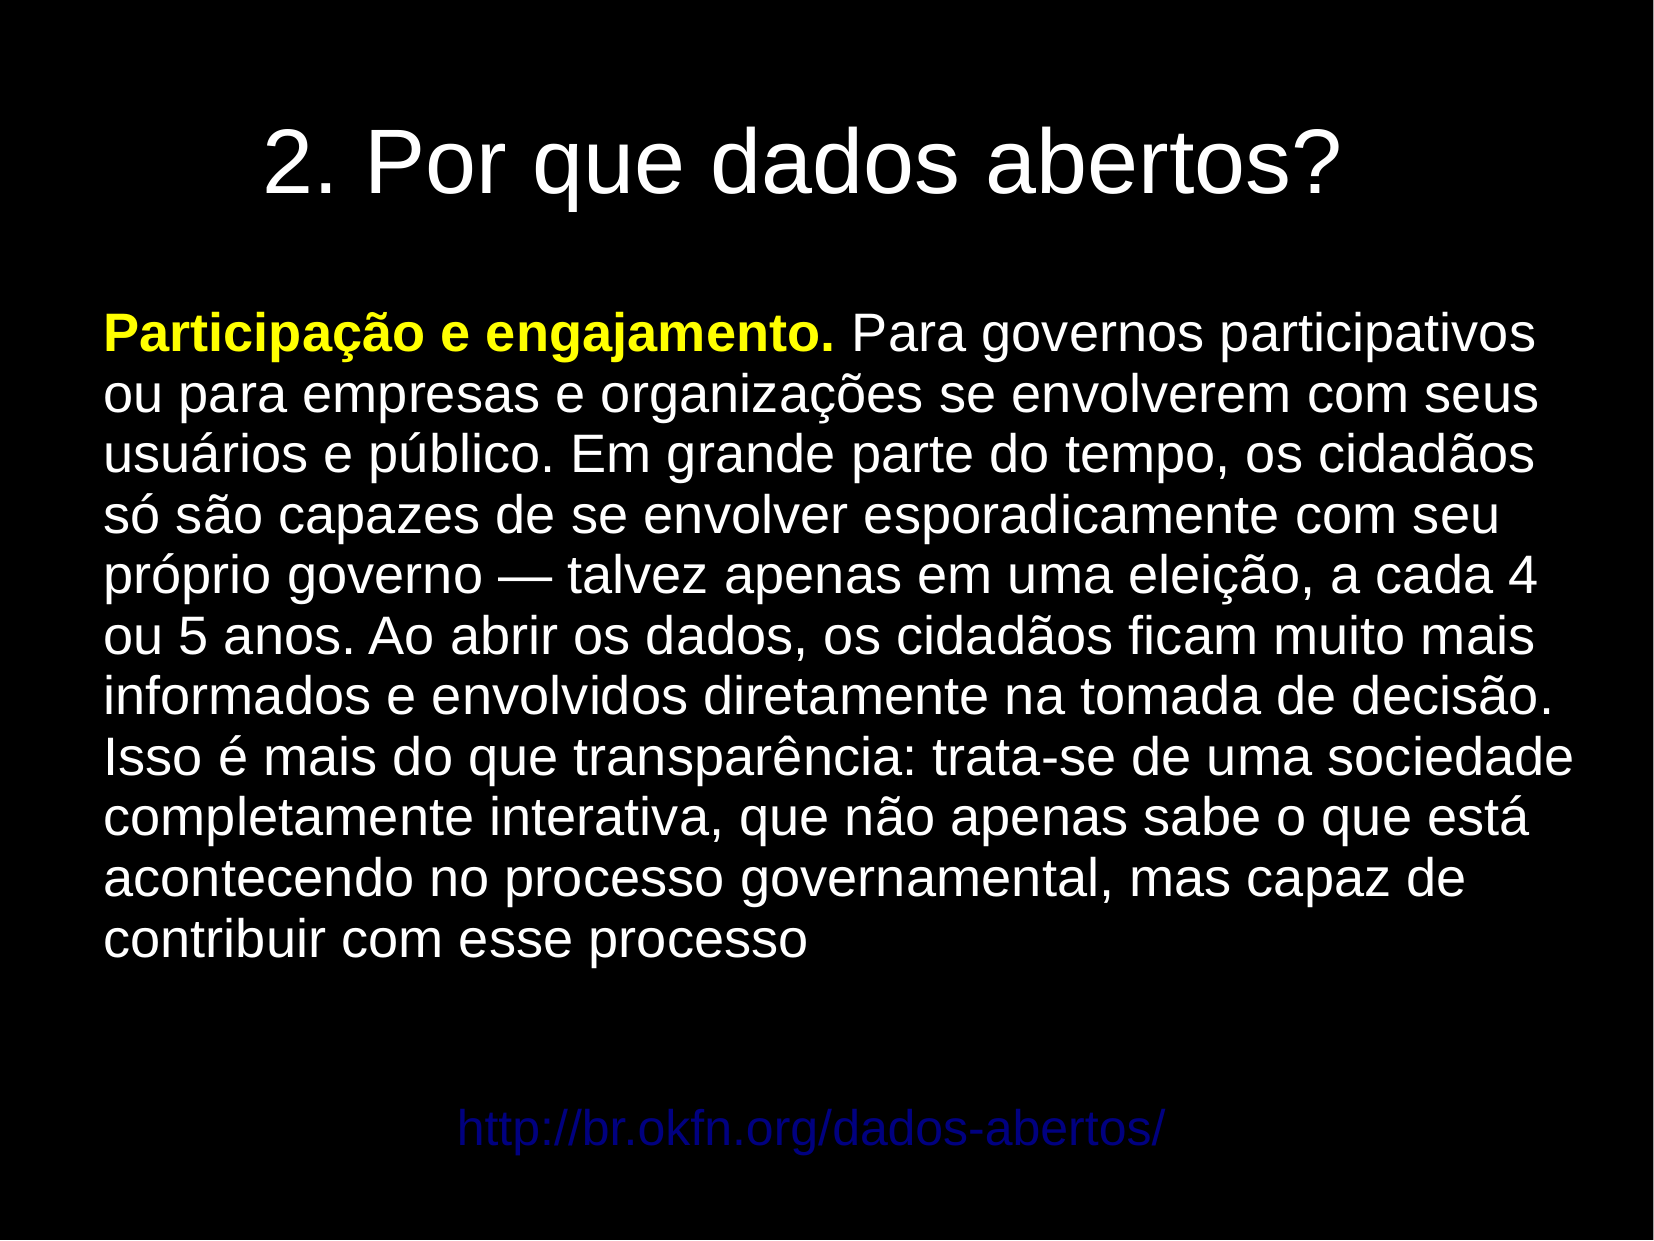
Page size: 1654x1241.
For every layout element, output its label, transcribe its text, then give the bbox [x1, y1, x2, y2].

title 2. Por que dados abertos? [59, 58, 1548, 266]
text_box http://br.okfn.org/dados-abertos/ [442, 1092, 1182, 1164]
text_box Participação e engajamento. Para governos participativos ou para empresas e organizações se envolverem com seus usuários e público. Em grande parte do tempo, os cidadãos só são capazes de se envolver esporadicamente com seu próprio governo — talvez apenas em uma eleição, a cada 4 ou 5 anos. Ao abrir os dados, os cidadãos ficam muito mais informados e envolvidos diretamente na tomada de decisão. Isso é mais do que transparência: trata-se de uma sociedade completamente interativa, que não apenas sabe o que está acontecendo no processo governamental, mas capaz de contribuir com esse processo [88, 295, 1625, 979]
